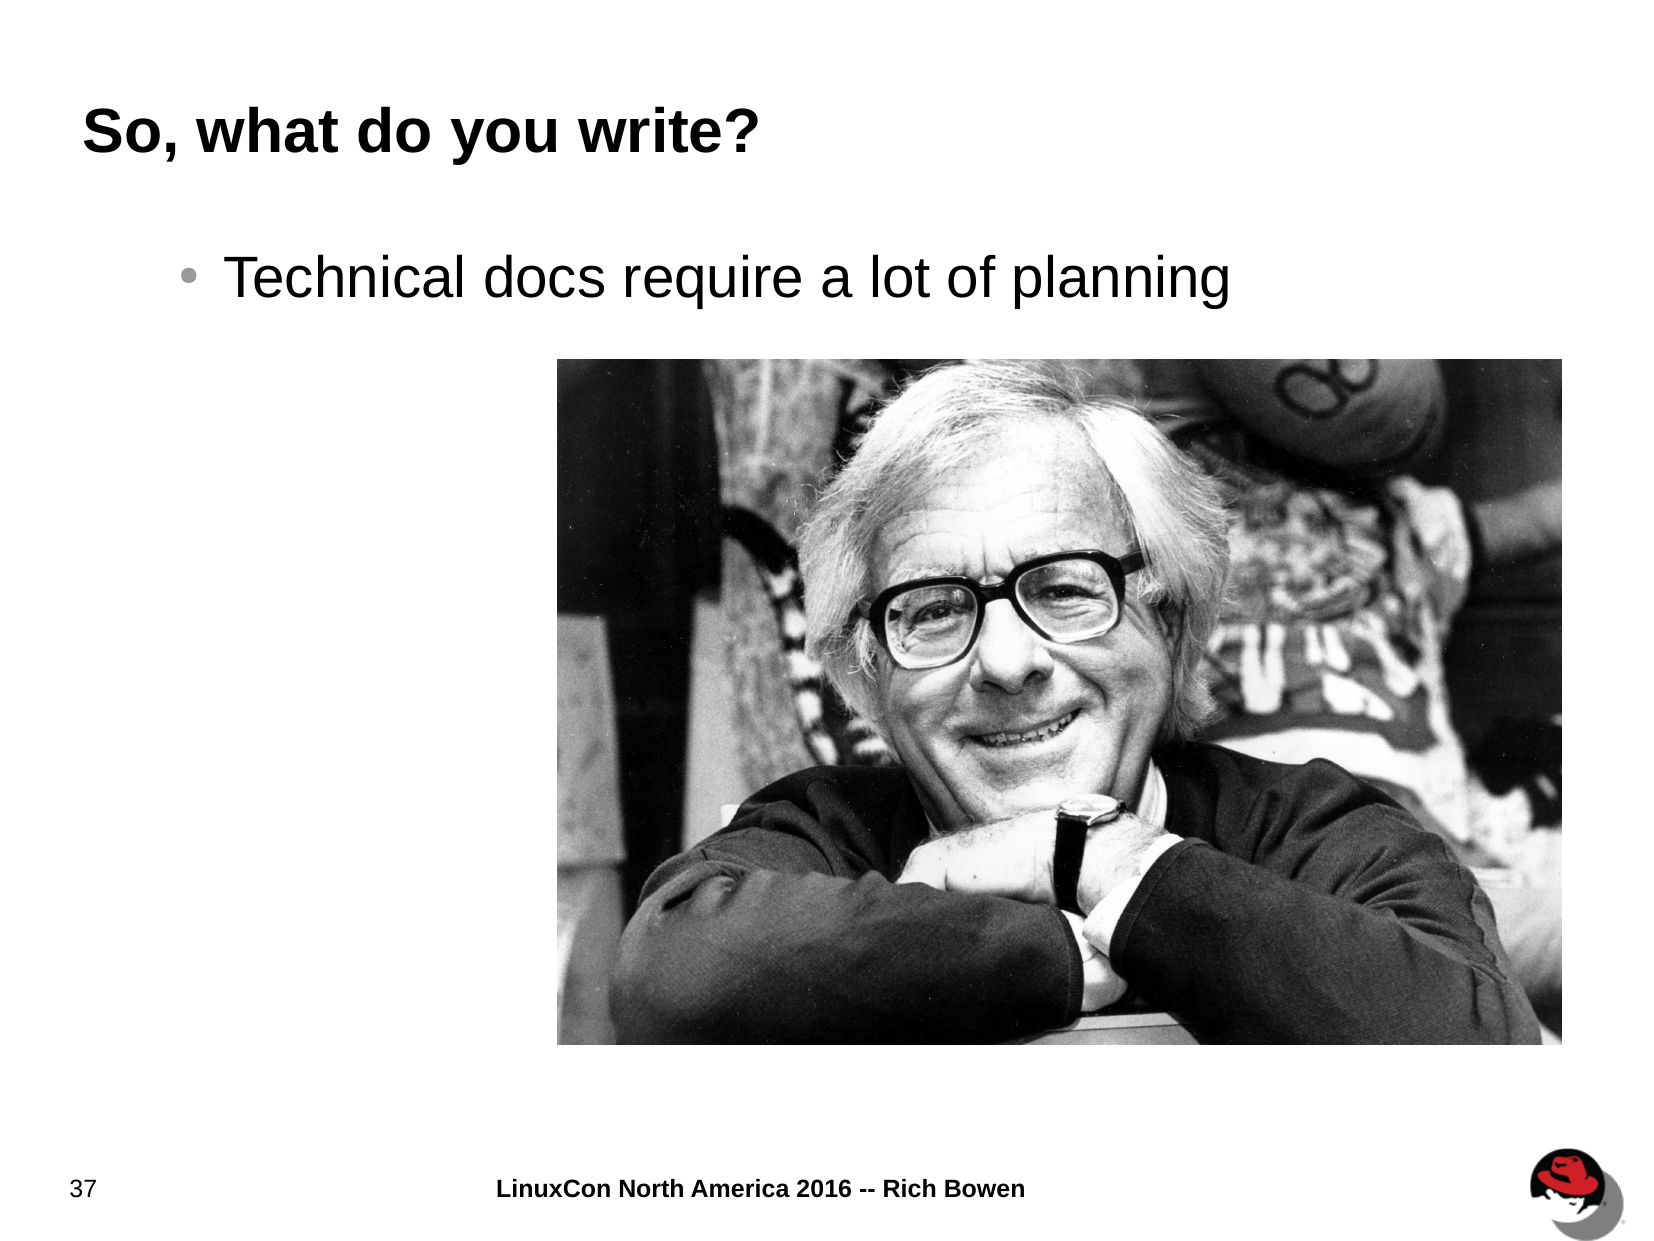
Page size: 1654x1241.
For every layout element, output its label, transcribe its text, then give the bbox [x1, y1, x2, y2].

title So, what do you write? [82, 37, 1571, 226]
list Technical docs require a lot of planning [86, 244, 1576, 1039]
picture [1529, 1146, 1613, 1224]
picture [557, 359, 1562, 1045]
